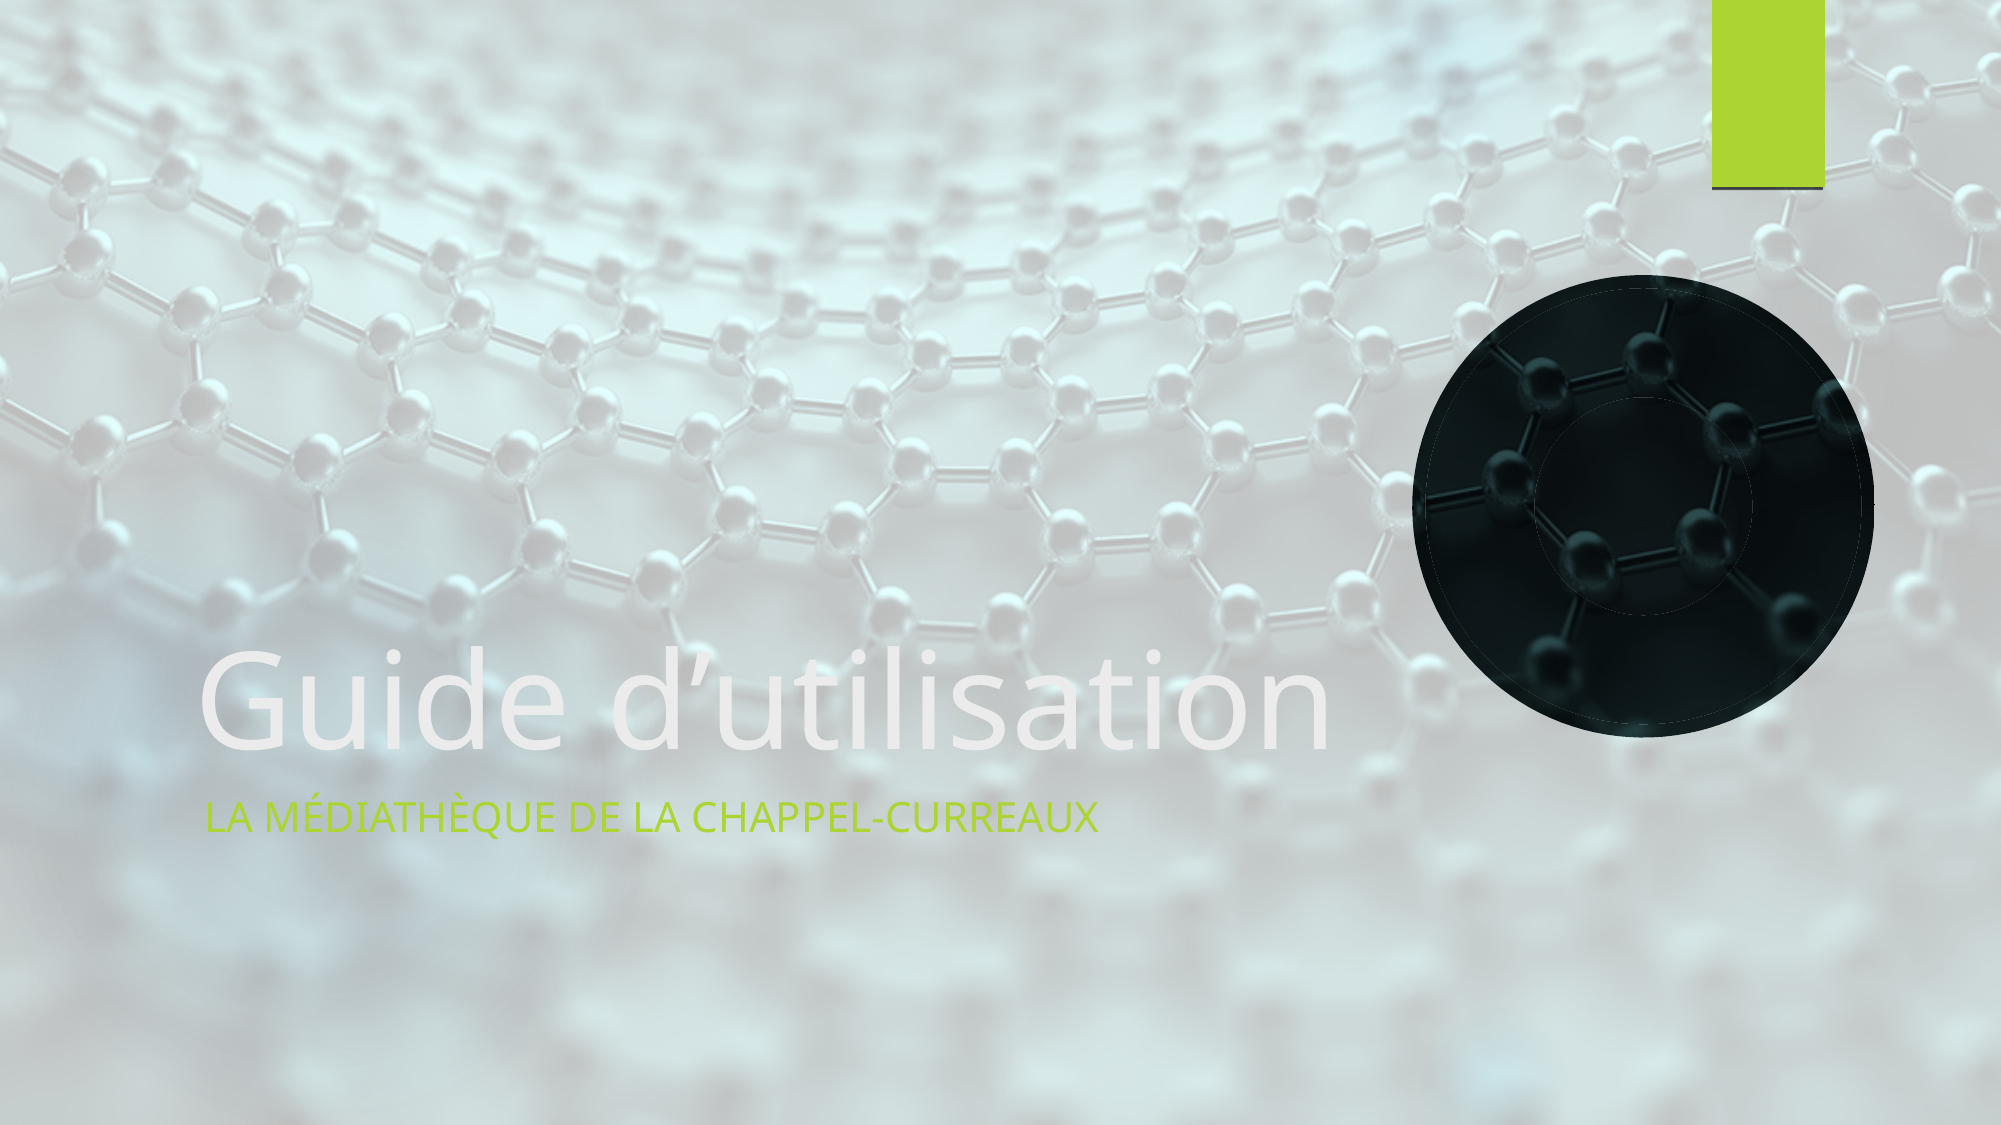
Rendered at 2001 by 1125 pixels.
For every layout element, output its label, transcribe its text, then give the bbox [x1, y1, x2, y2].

title Guide d’utilisation [179, 605, 1627, 784]
subtitle La médiathèque de la chappel-curreaux [189, 783, 1638, 926]
picture [0, 0, 2000, 1125]
text_box [1712, 0, 1825, 187]
